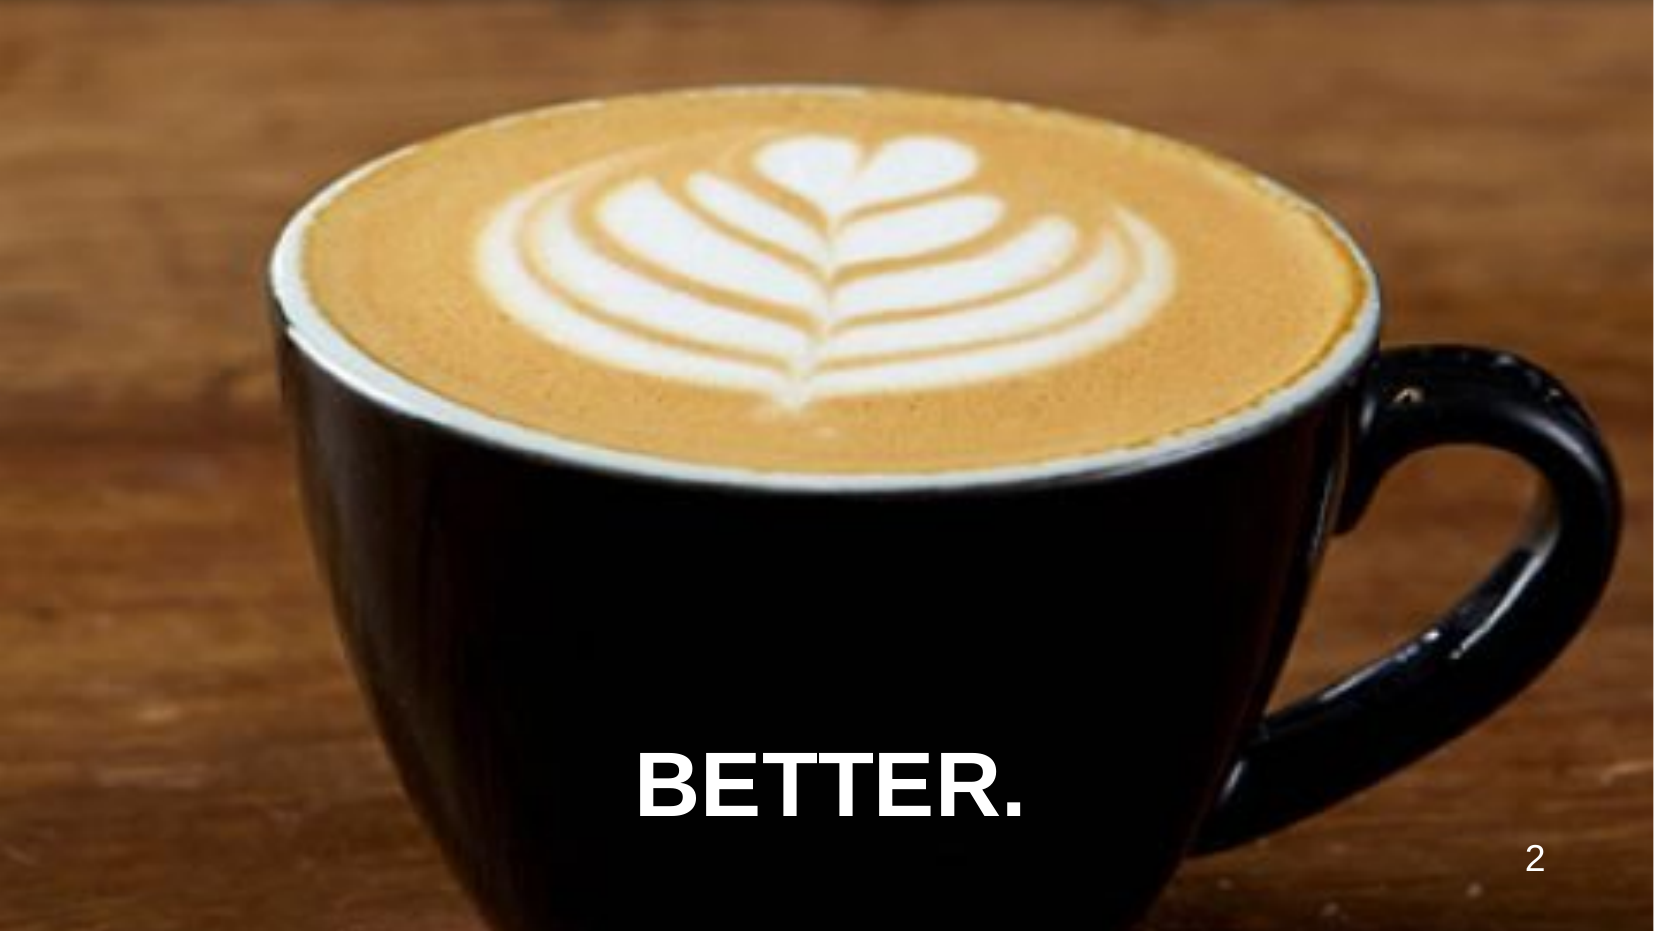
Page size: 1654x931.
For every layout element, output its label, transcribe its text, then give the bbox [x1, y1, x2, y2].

title BETTER. [86, 707, 1576, 863]
text_box <number> [1510, 829, 1654, 901]
picture [0, 0, 1654, 931]
